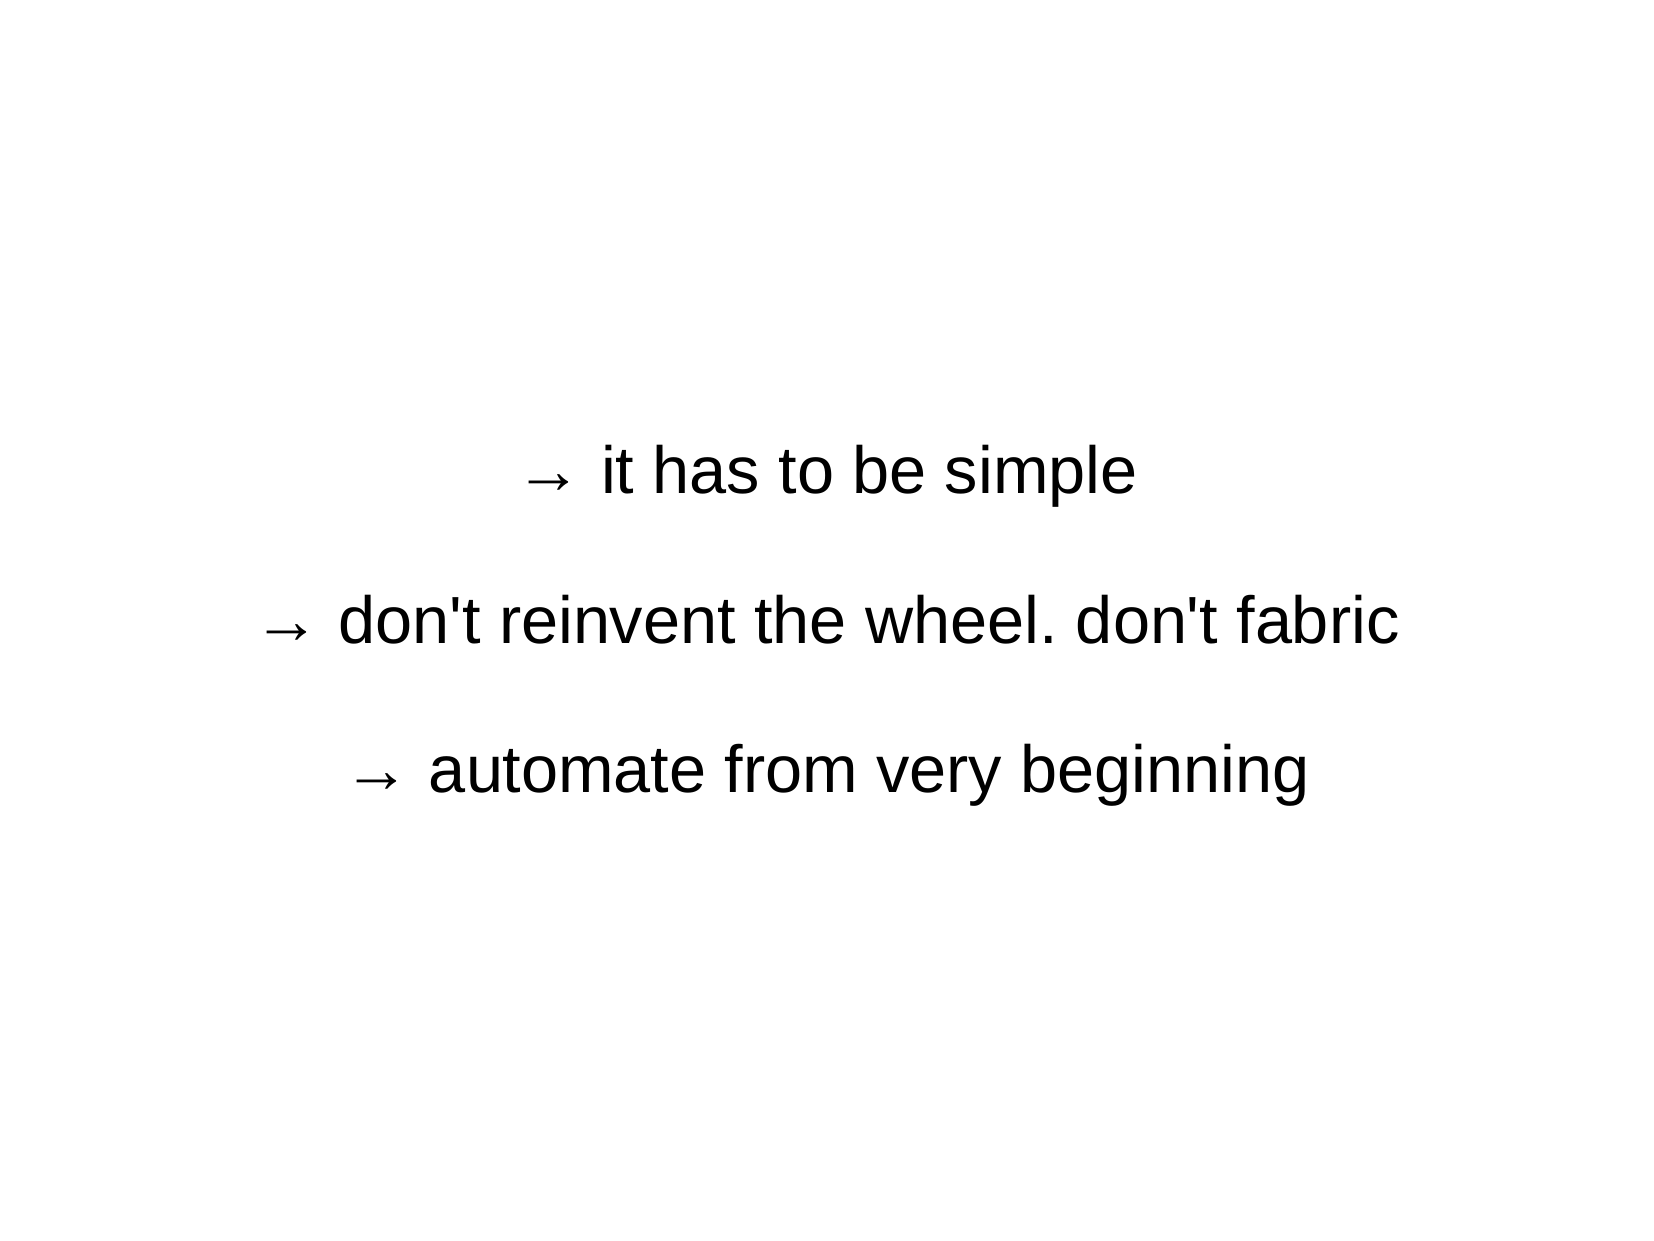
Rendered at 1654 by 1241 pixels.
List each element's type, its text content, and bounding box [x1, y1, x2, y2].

subtitle → it has to be simple → don't reinvent the wheel. don't fabric → automate from very beginning [82, 140, 1571, 1101]
